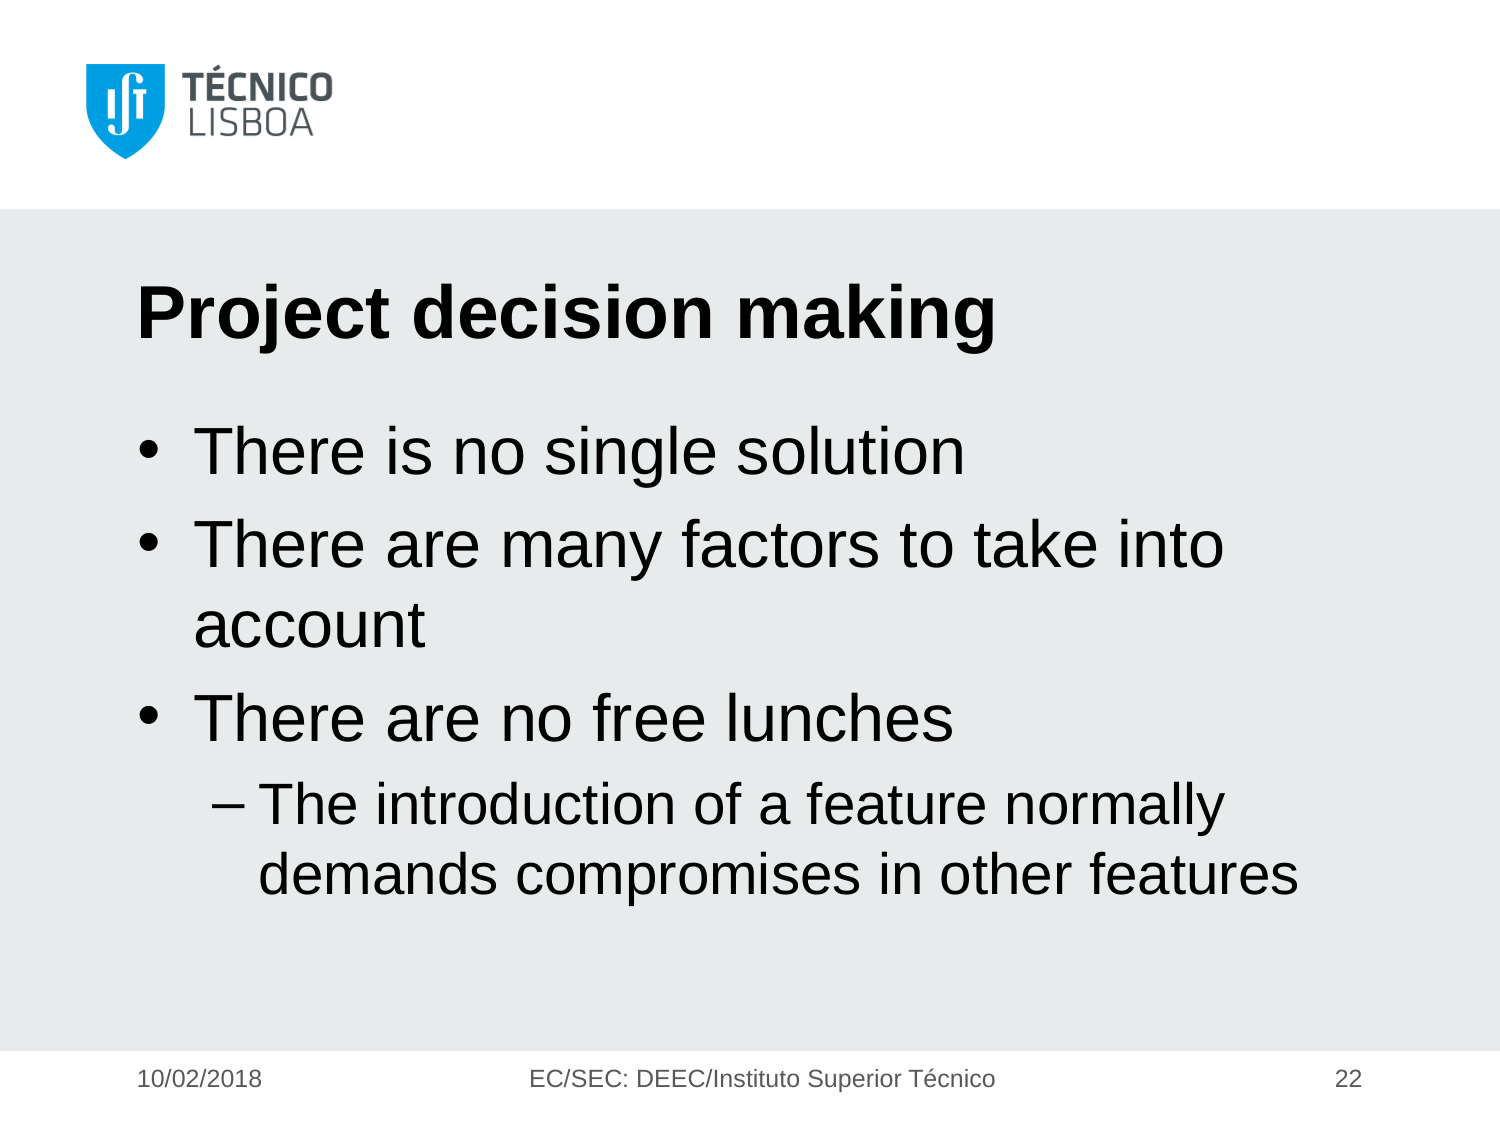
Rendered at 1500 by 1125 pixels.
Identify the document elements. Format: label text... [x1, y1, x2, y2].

slide_number 10/02/2018 [121, 1052, 425, 1103]
slide_number <number> [1077, 1052, 1378, 1103]
title Project decision making [121, 237, 1378, 381]
list There is no single solution There are many factors to take into account There are no free lunches The introduction of a feature normally demands compromises in other features [121, 400, 1378, 1005]
picture [0, 0, 1500, 1125]
footer EC/SEC: DEEC/Instituto Superior Técnico [512, 1052, 1021, 1103]
